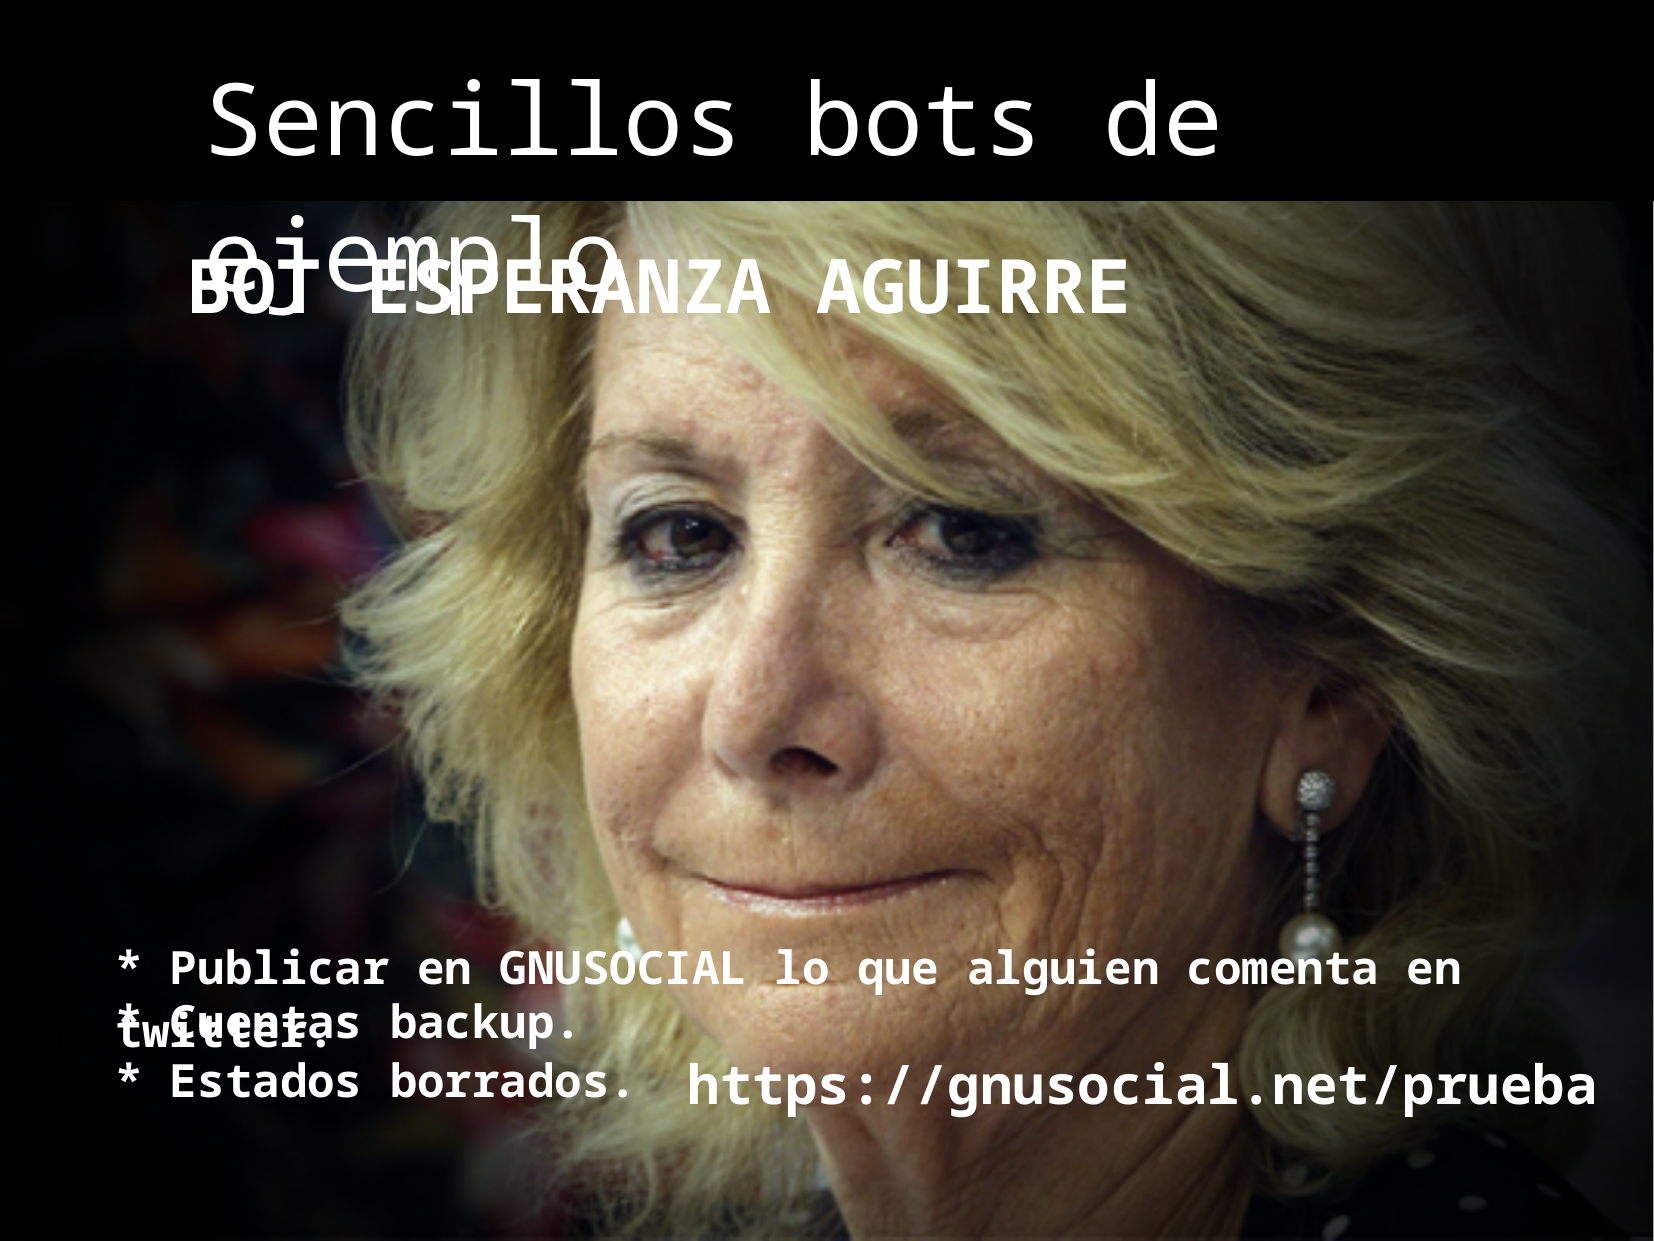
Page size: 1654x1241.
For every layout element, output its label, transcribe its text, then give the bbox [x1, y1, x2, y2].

text_box https://gnusocial.net/prueba [673, 1039, 1654, 1145]
text_box * Publicar en GNUSOCIAL lo que alguien comenta en twitter. [100, 928, 1601, 981]
picture [0, 201, 1654, 1241]
text_box * Estados borrados. [100, 1040, 673, 1140]
text_box * Cuentas backup. [100, 981, 1601, 1040]
text_box [0, 0, 1654, 201]
text_box BOT ESPERANZA AGUIRRE [171, 225, 1654, 331]
text_box Sencillos bots de ejemplo [188, 41, 1571, 177]
